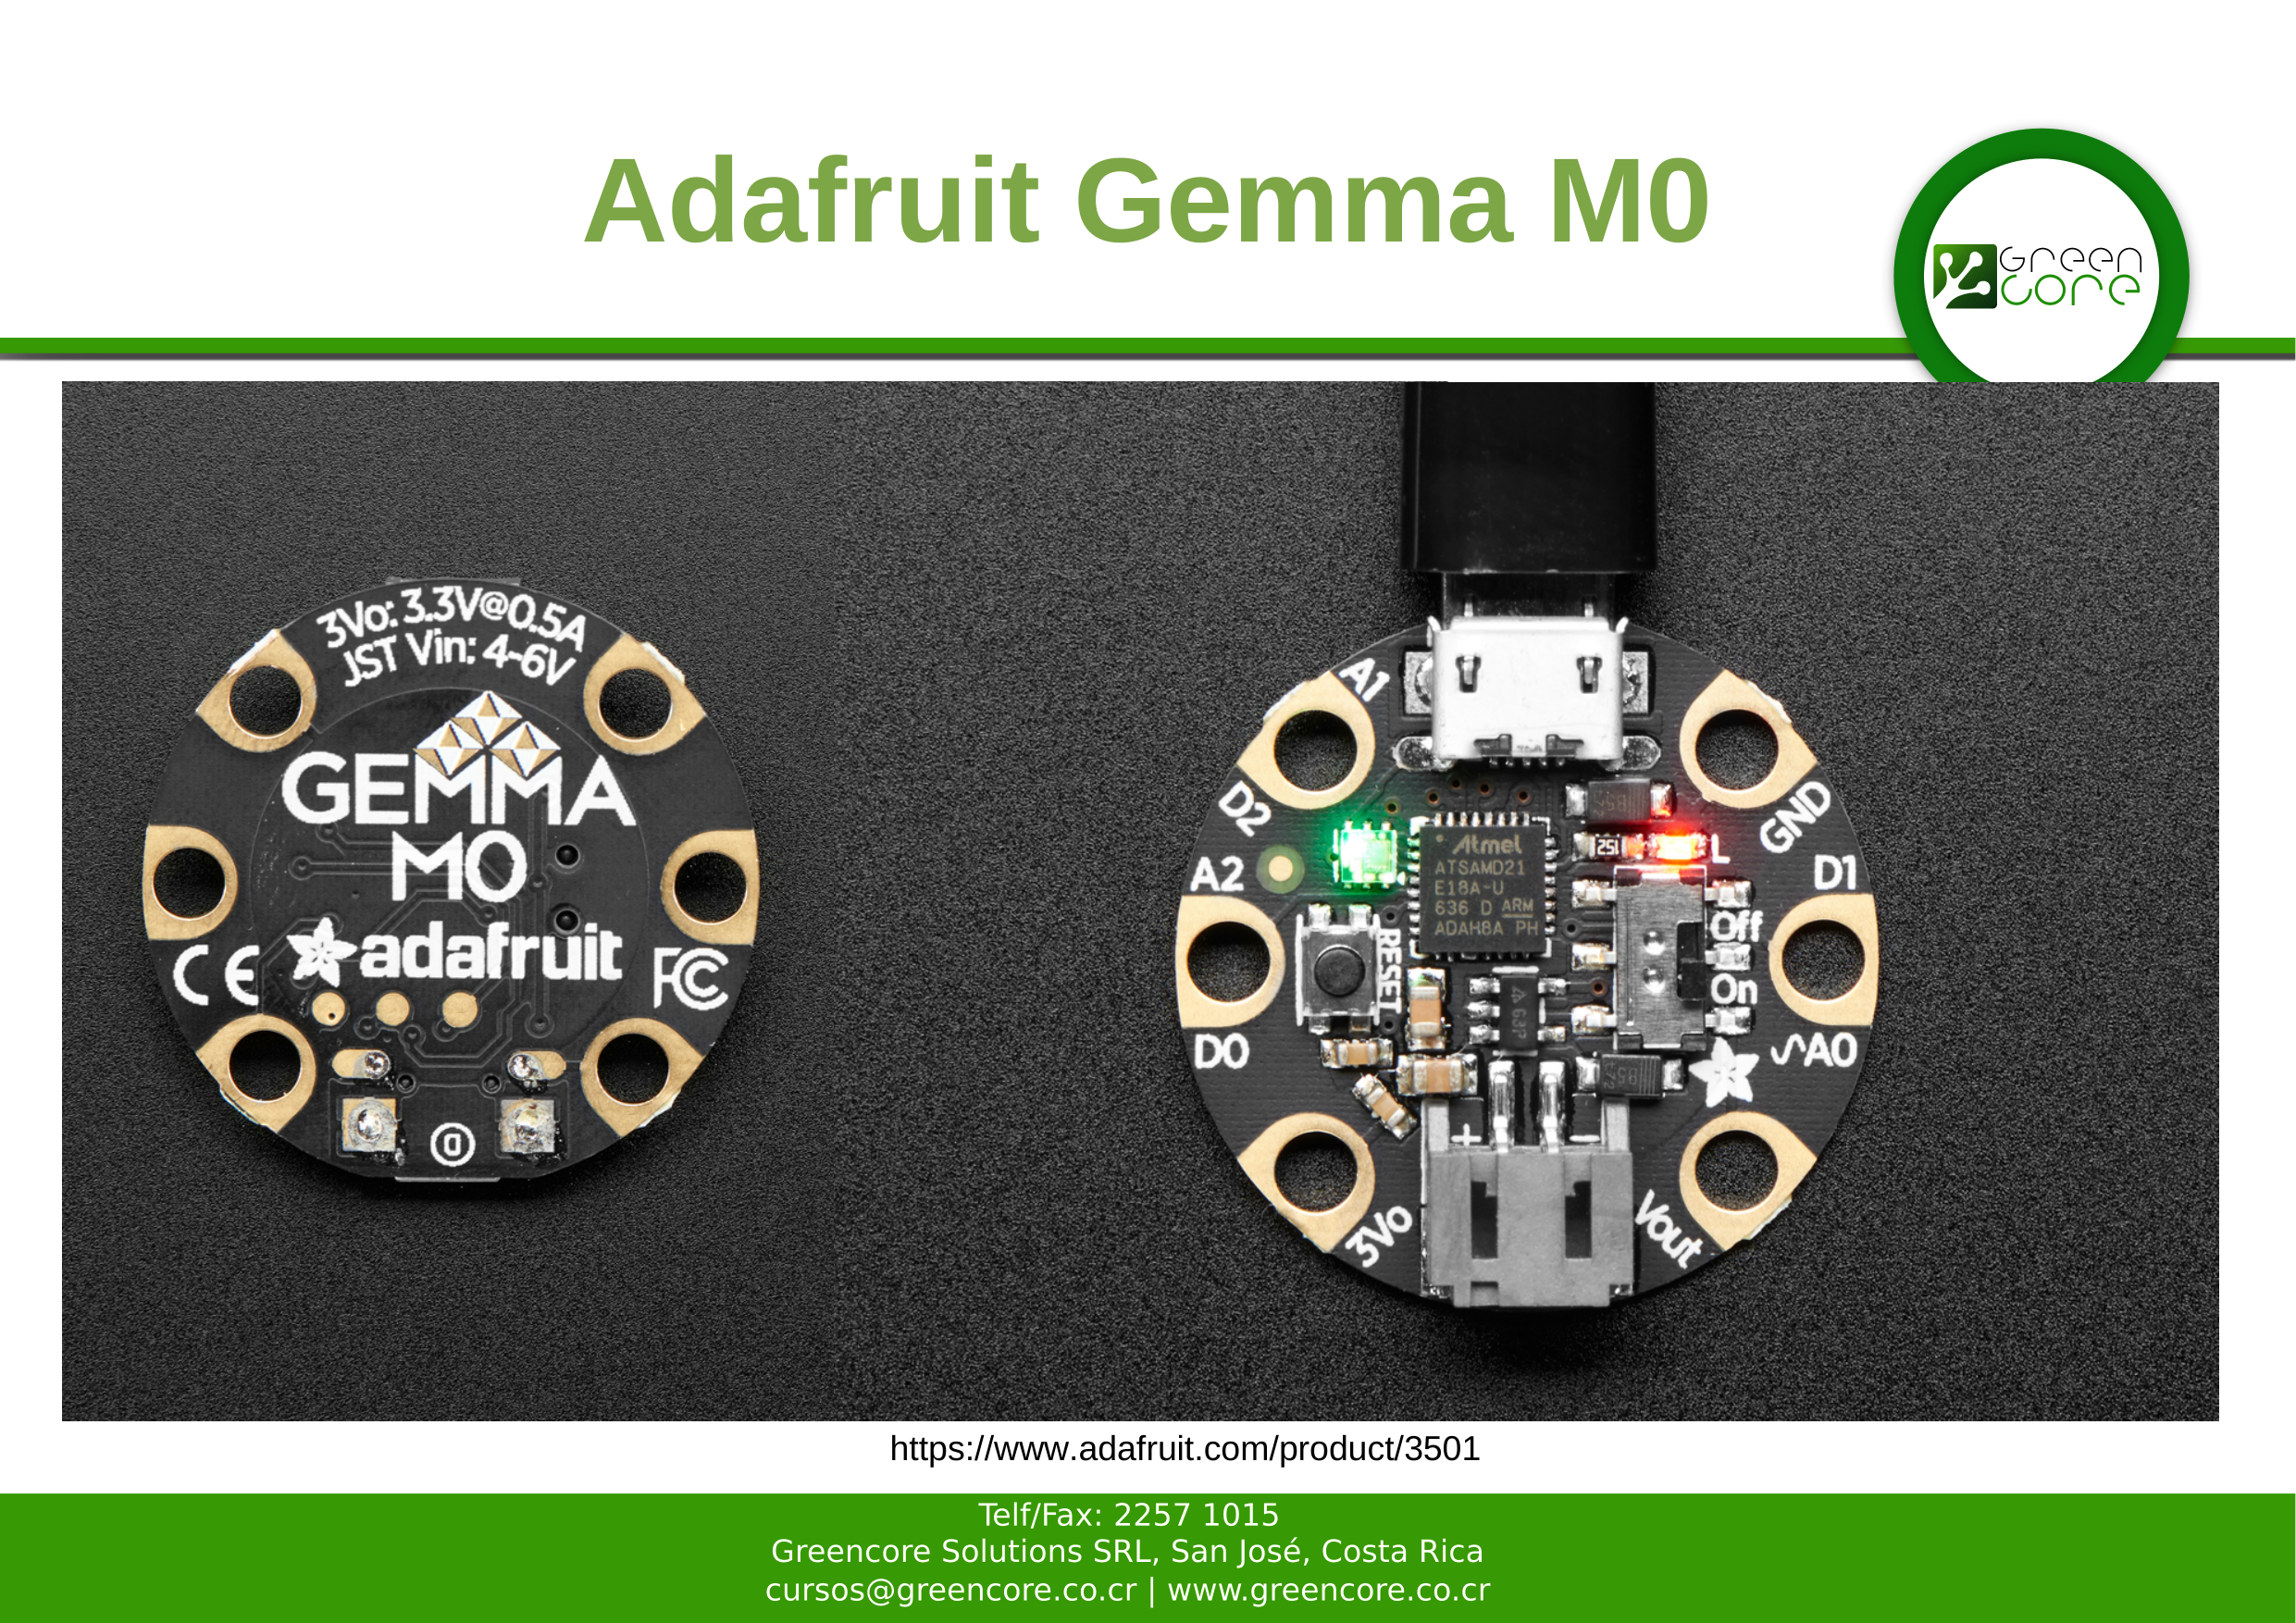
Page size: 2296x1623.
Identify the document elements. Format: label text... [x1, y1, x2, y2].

title Adafruit Gemma M0 [115, 64, 2181, 336]
picture [0, 0, 2296, 1623]
text_box https://www.adafruit.com/product/3501 [875, 1422, 1496, 1475]
